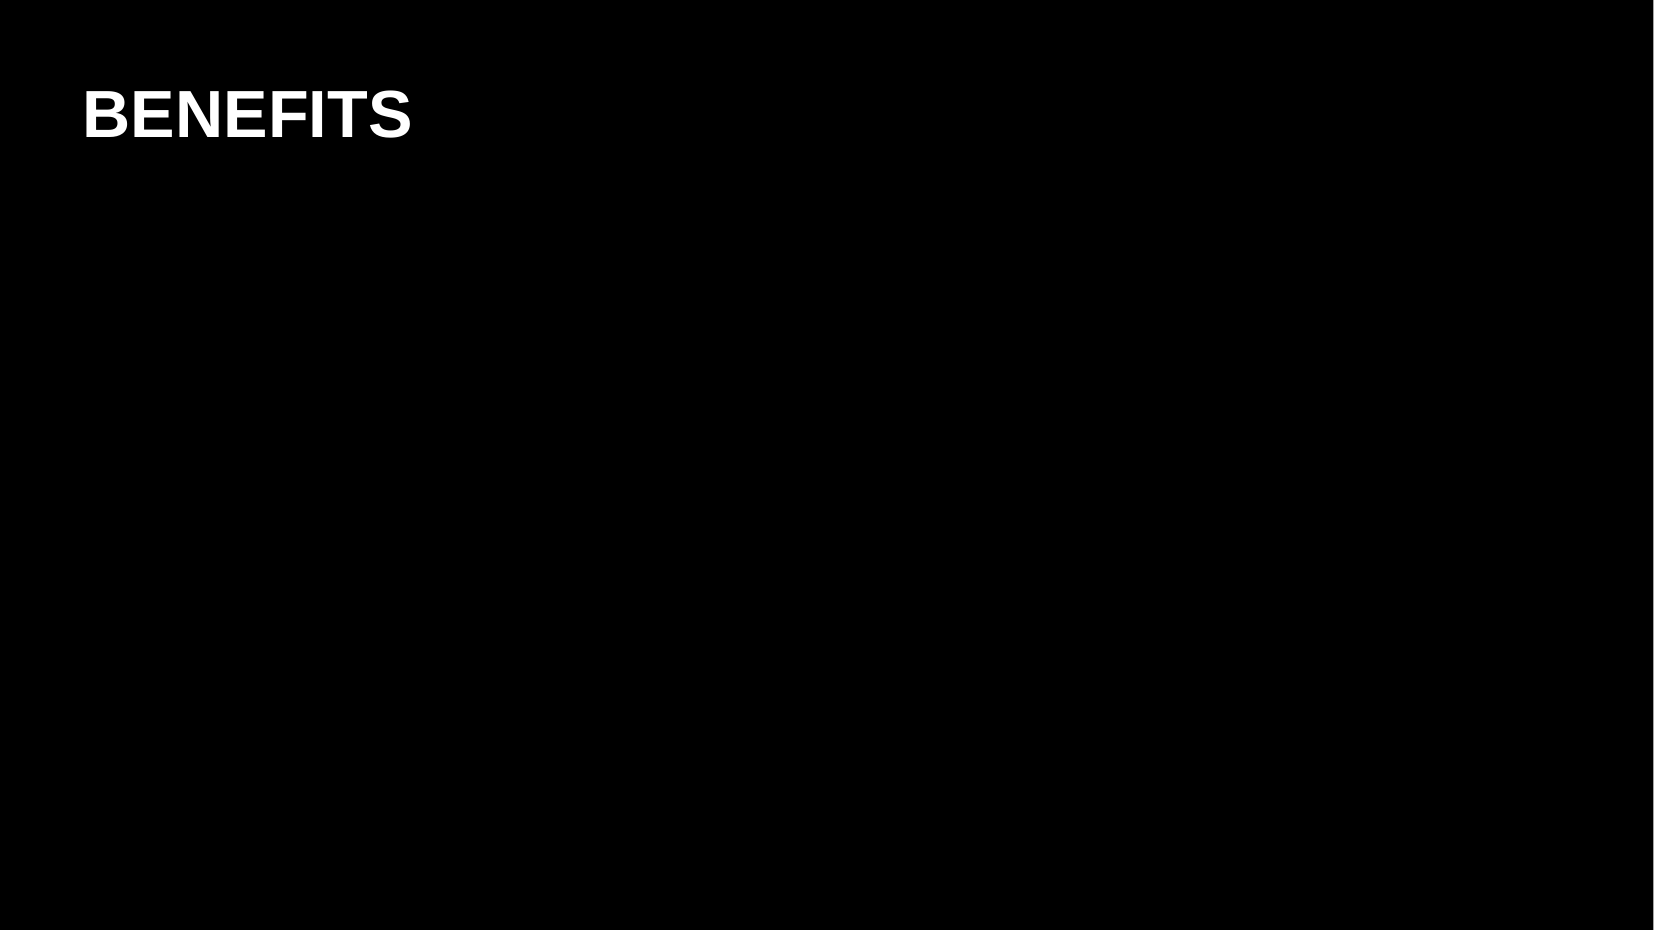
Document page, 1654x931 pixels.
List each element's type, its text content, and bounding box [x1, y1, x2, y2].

title BENEFITS [82, 37, 1571, 193]
